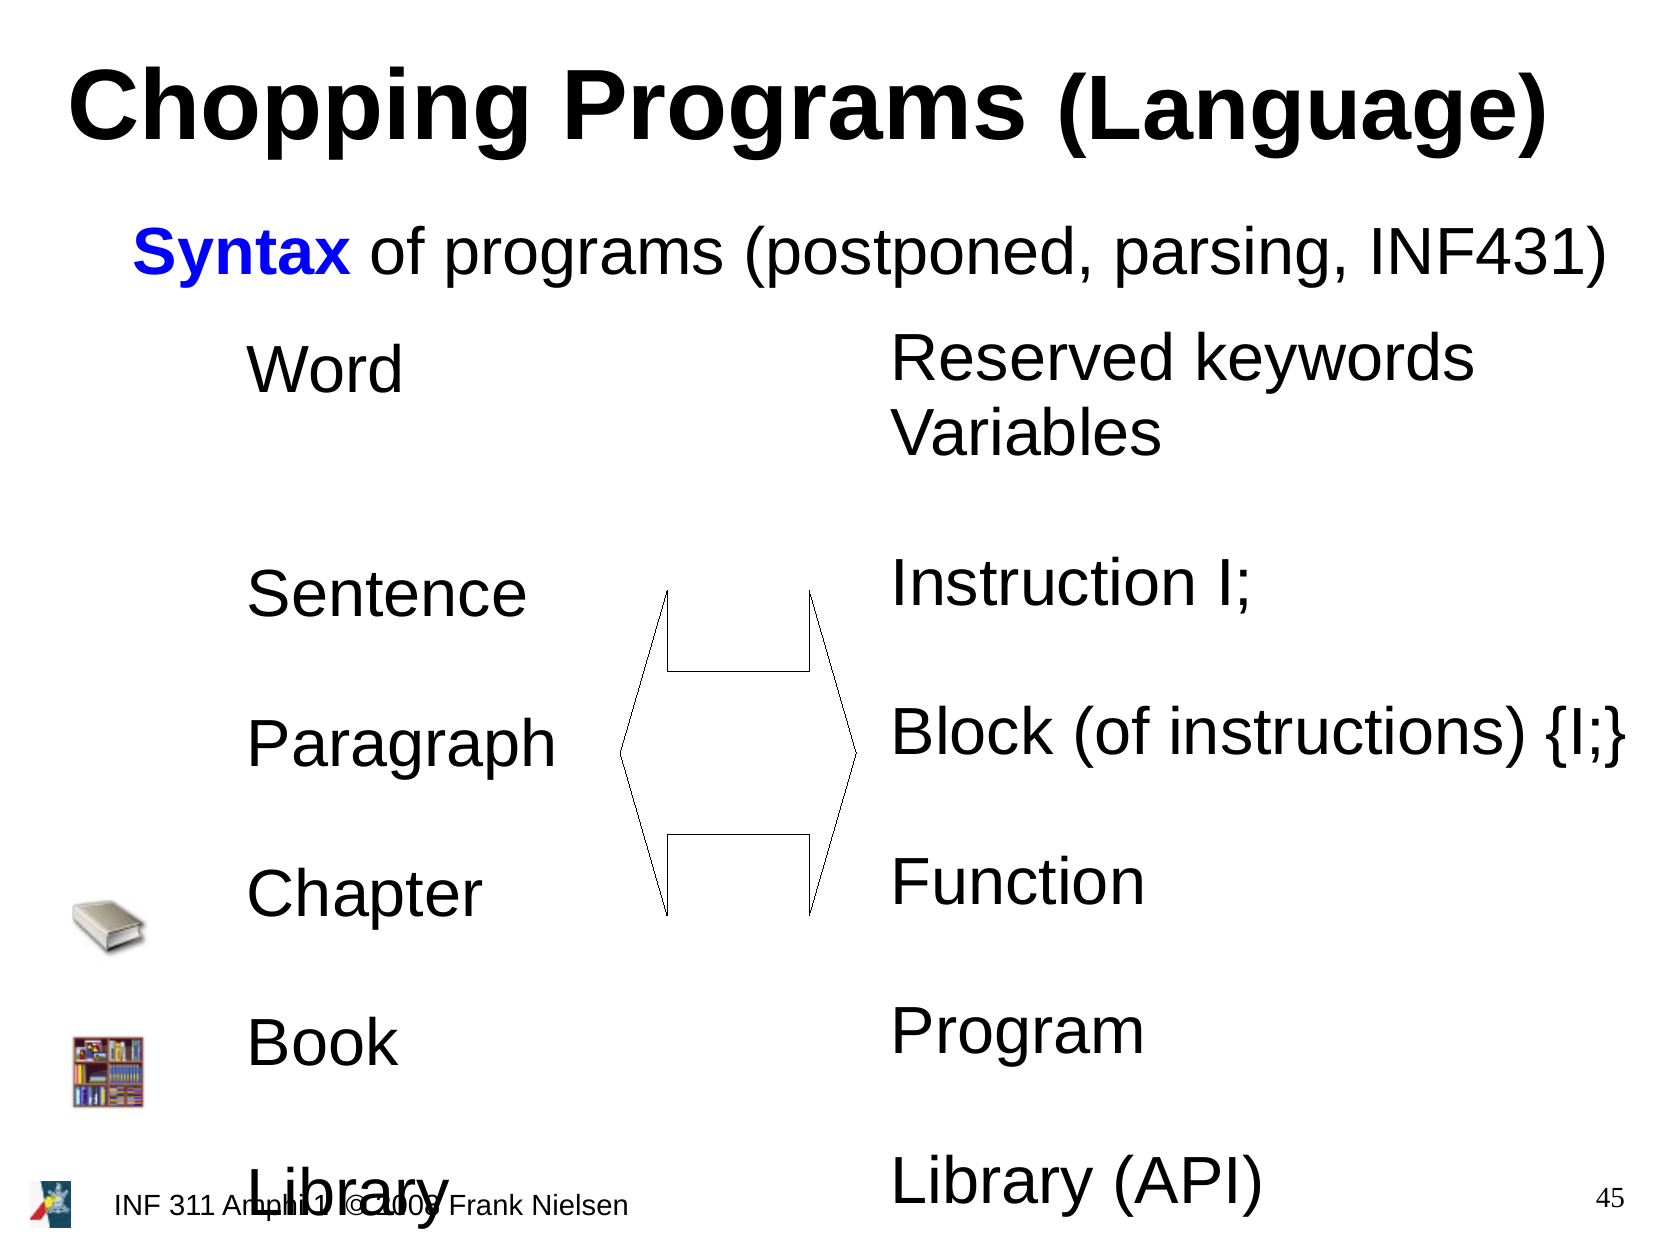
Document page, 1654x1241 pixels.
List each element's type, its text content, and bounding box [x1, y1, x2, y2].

text_box [620, 590, 857, 916]
picture [69, 1033, 148, 1112]
text_box Word Sentence Paragraph Chapter Book Library [232, 324, 573, 1237]
text_box Reserved keywords Variables Instruction I; Block (of instructions) {I;} Function Program Library (API) [875, 313, 1644, 1185]
picture [72, 885, 148, 961]
text_box Chopping Programs (Language) [53, 41, 1619, 339]
picture [29, 1181, 71, 1228]
text_box Syntax of programs (postponed, parsing, INF431) [118, 206, 1626, 297]
